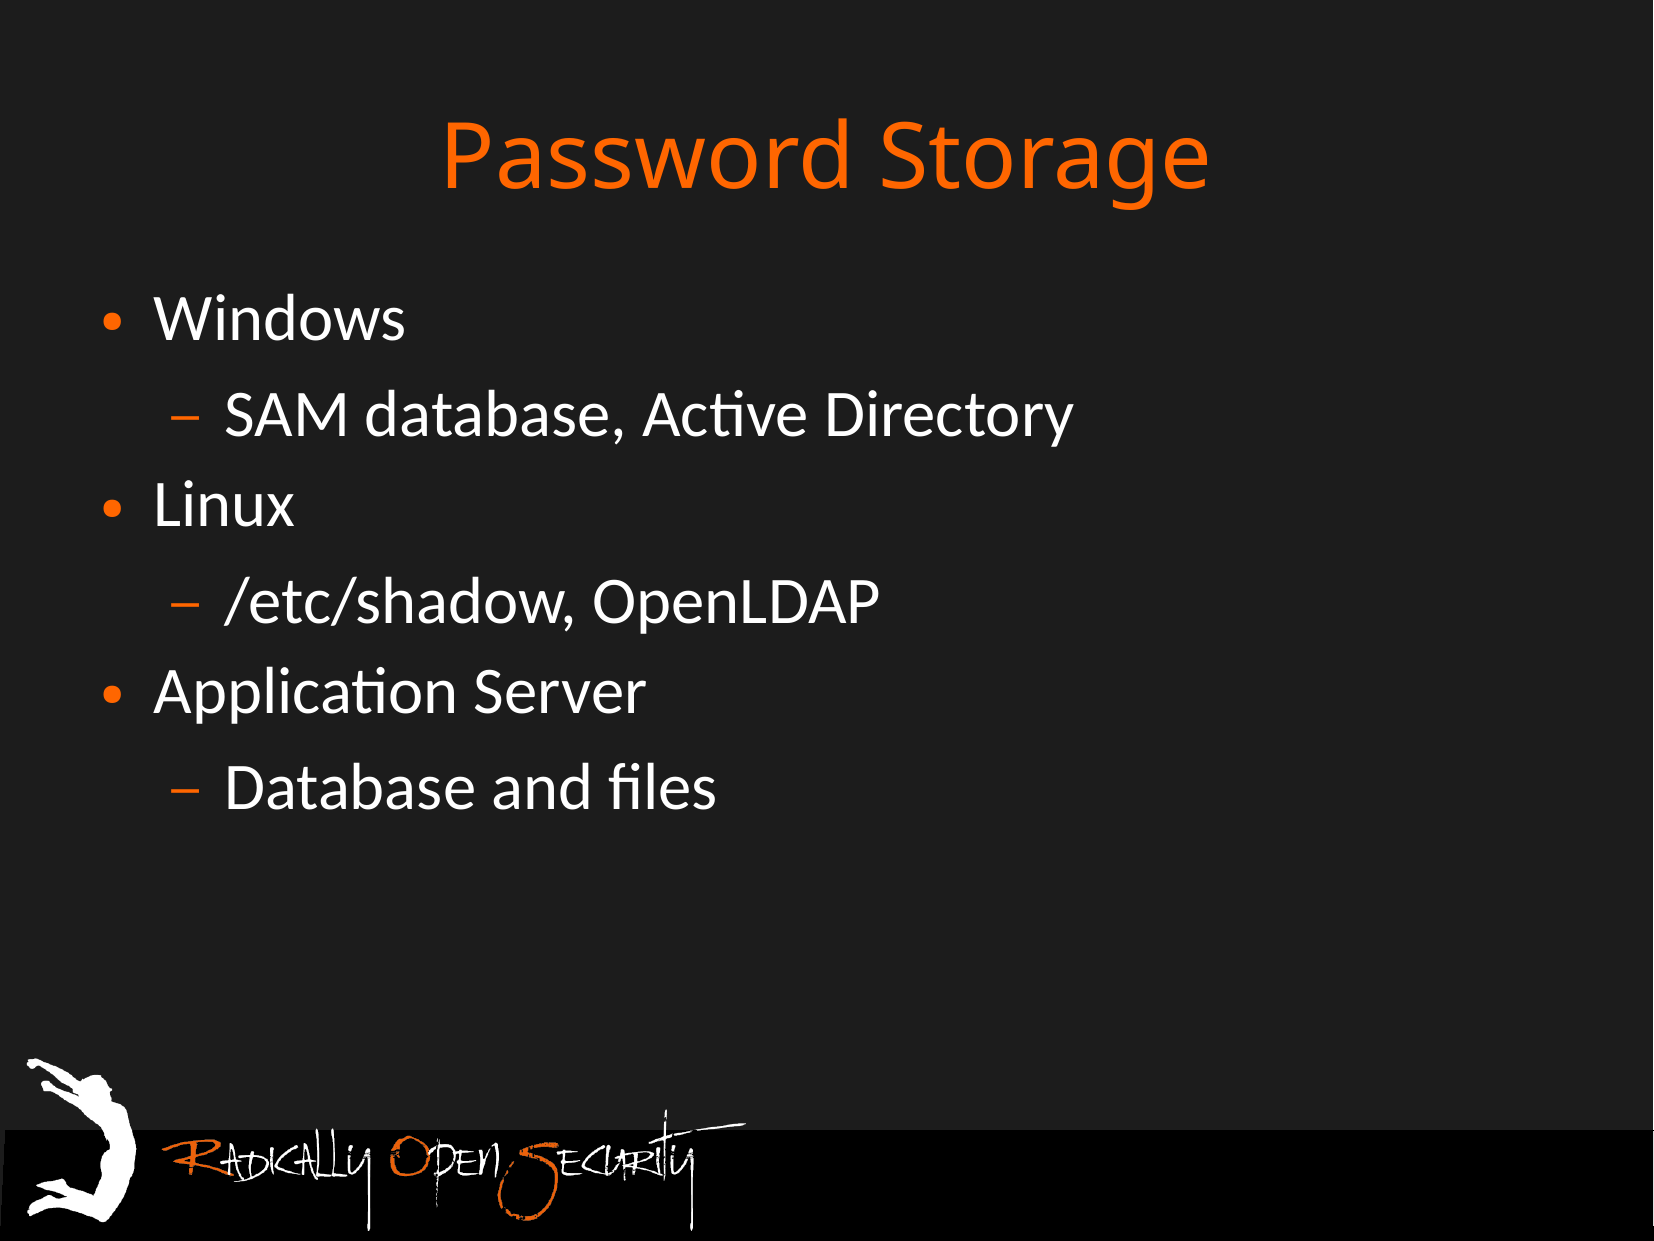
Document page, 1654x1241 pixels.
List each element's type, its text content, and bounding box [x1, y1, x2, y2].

list Windows SAM database, Active Directory Linux /etc/shadow, OpenLDAP Application Server Database and files [82, 290, 1571, 1010]
picture [0, 1022, 778, 1241]
title Password Storage [82, 49, 1571, 257]
